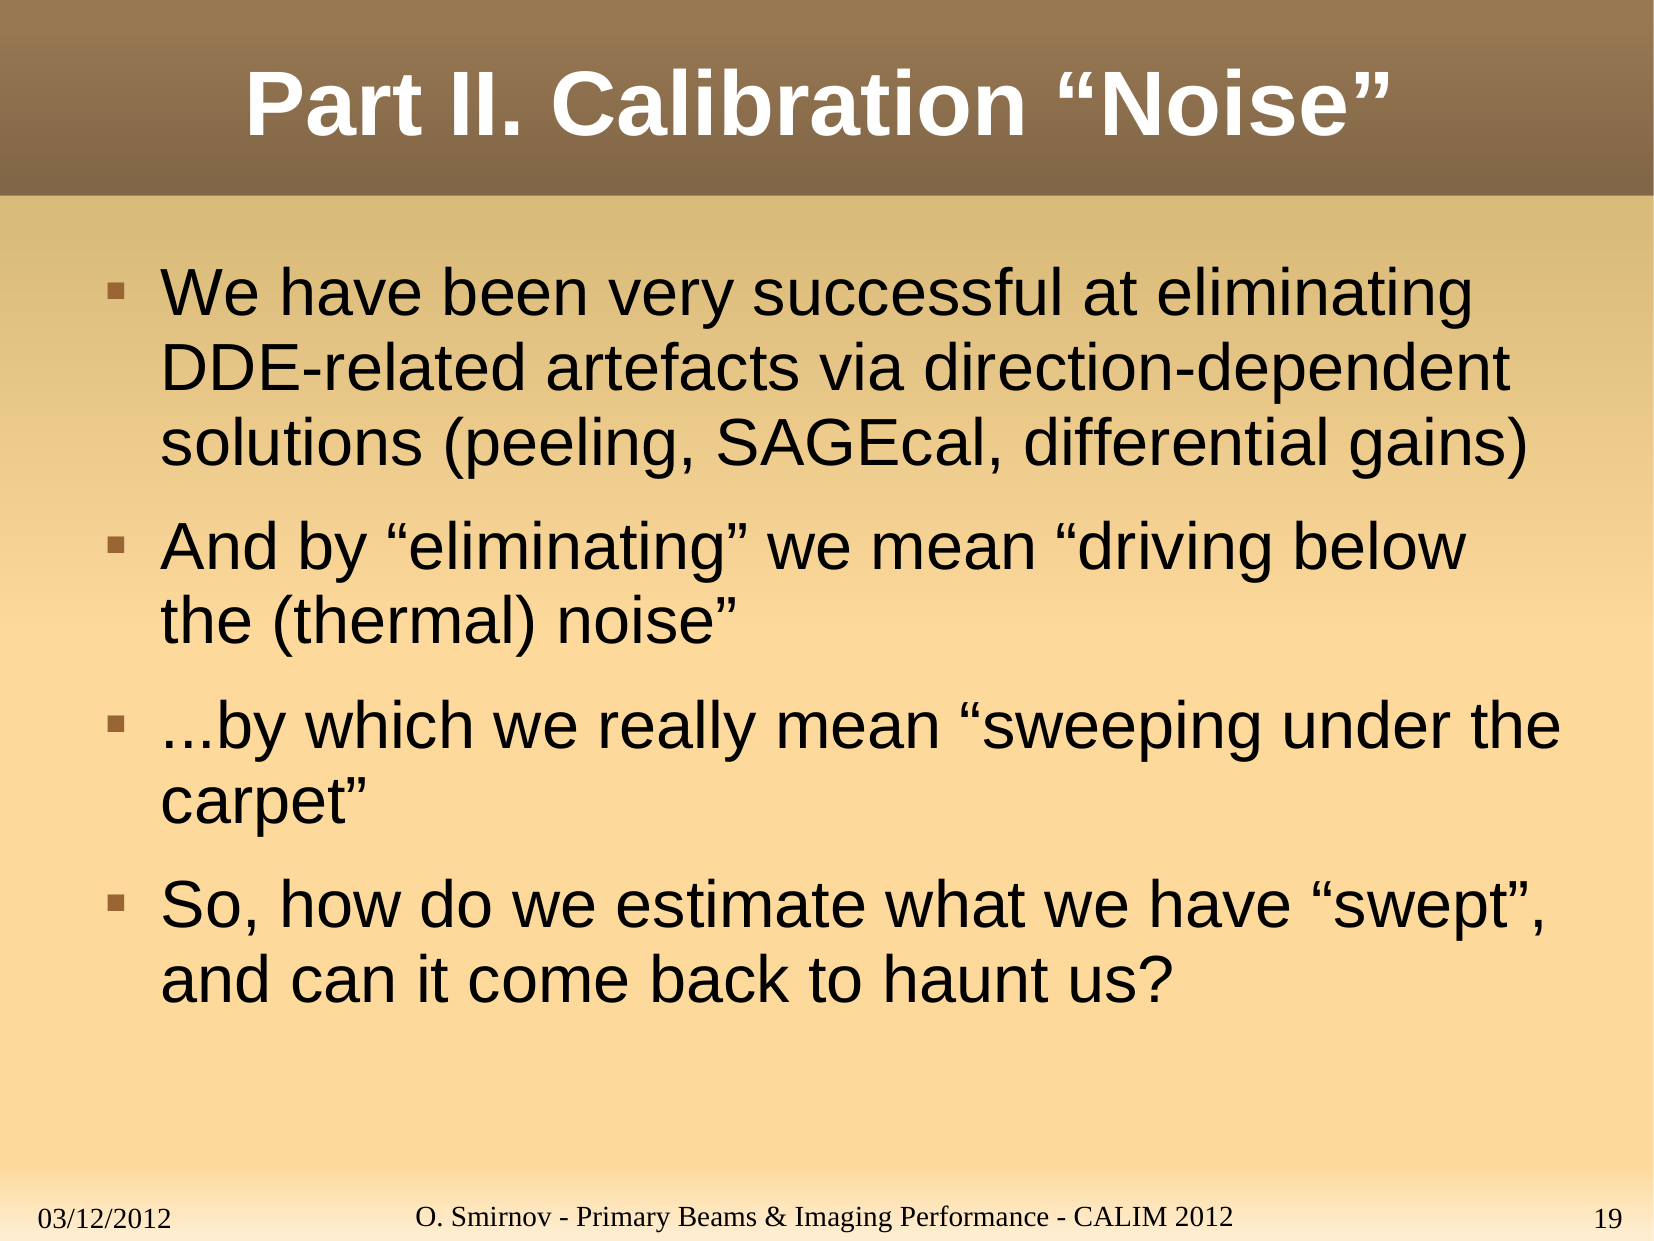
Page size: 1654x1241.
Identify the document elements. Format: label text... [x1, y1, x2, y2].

list We have been very successful at eliminating DDE-related artefacts via direction-dependent solutions (peeling, SAGEcal, differential gains) And by “eliminating” we mean “driving below the (thermal) noise” ...by which we really mean “sweeping under the carpet” So, how do we estimate what we have “swept”, and can it come back to haunt us? [90, 255, 1579, 1074]
title Part II. Calibration “Noise” [76, 0, 1565, 208]
picture [0, 0, 1654, 1241]
